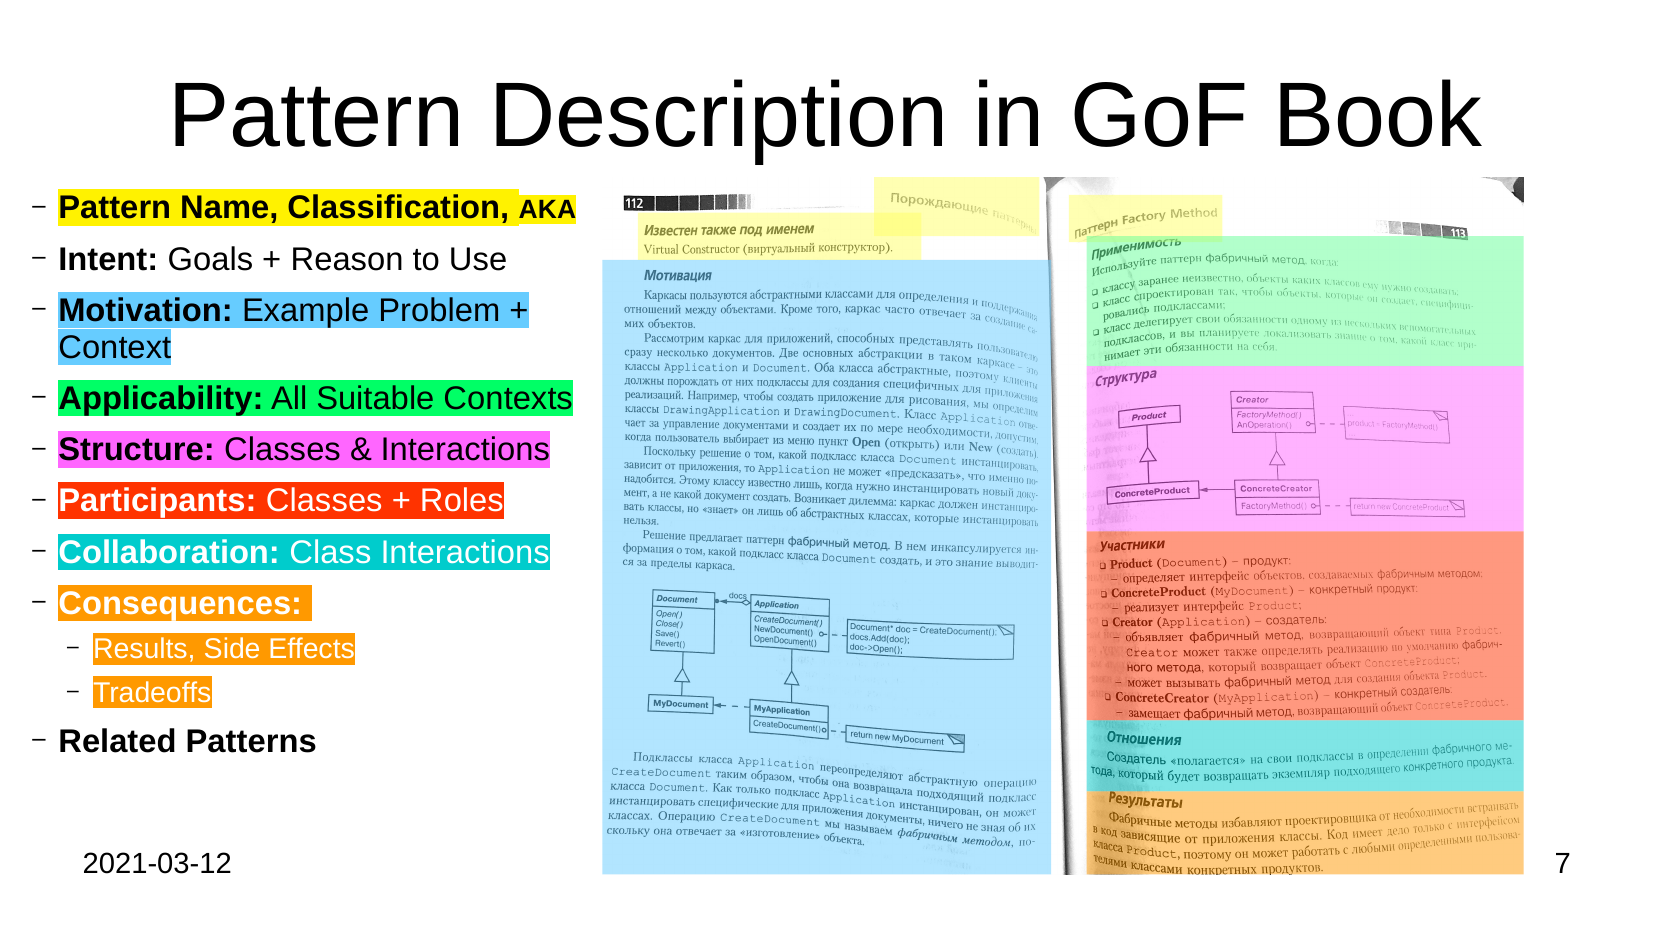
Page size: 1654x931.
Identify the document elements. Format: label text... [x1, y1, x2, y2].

list Pattern Name, Classification, AKA Intent: Goals + Reason to Use Motivation: Example Problem + Context Applicability: All Suitable Contexts Structure: Classes & Interactions Participants: Classes + Roles Collaboration: Class Interactions Consequences: Results, Side Effects Tradeoffs Related Patterns [23, 188, 579, 815]
text_box [1068, 194, 1524, 875]
text_box [602, 177, 1052, 875]
picture [602, 177, 874, 259]
picture [922, 177, 1524, 875]
title Pattern Description in GoF Book [82, 37, 1571, 193]
